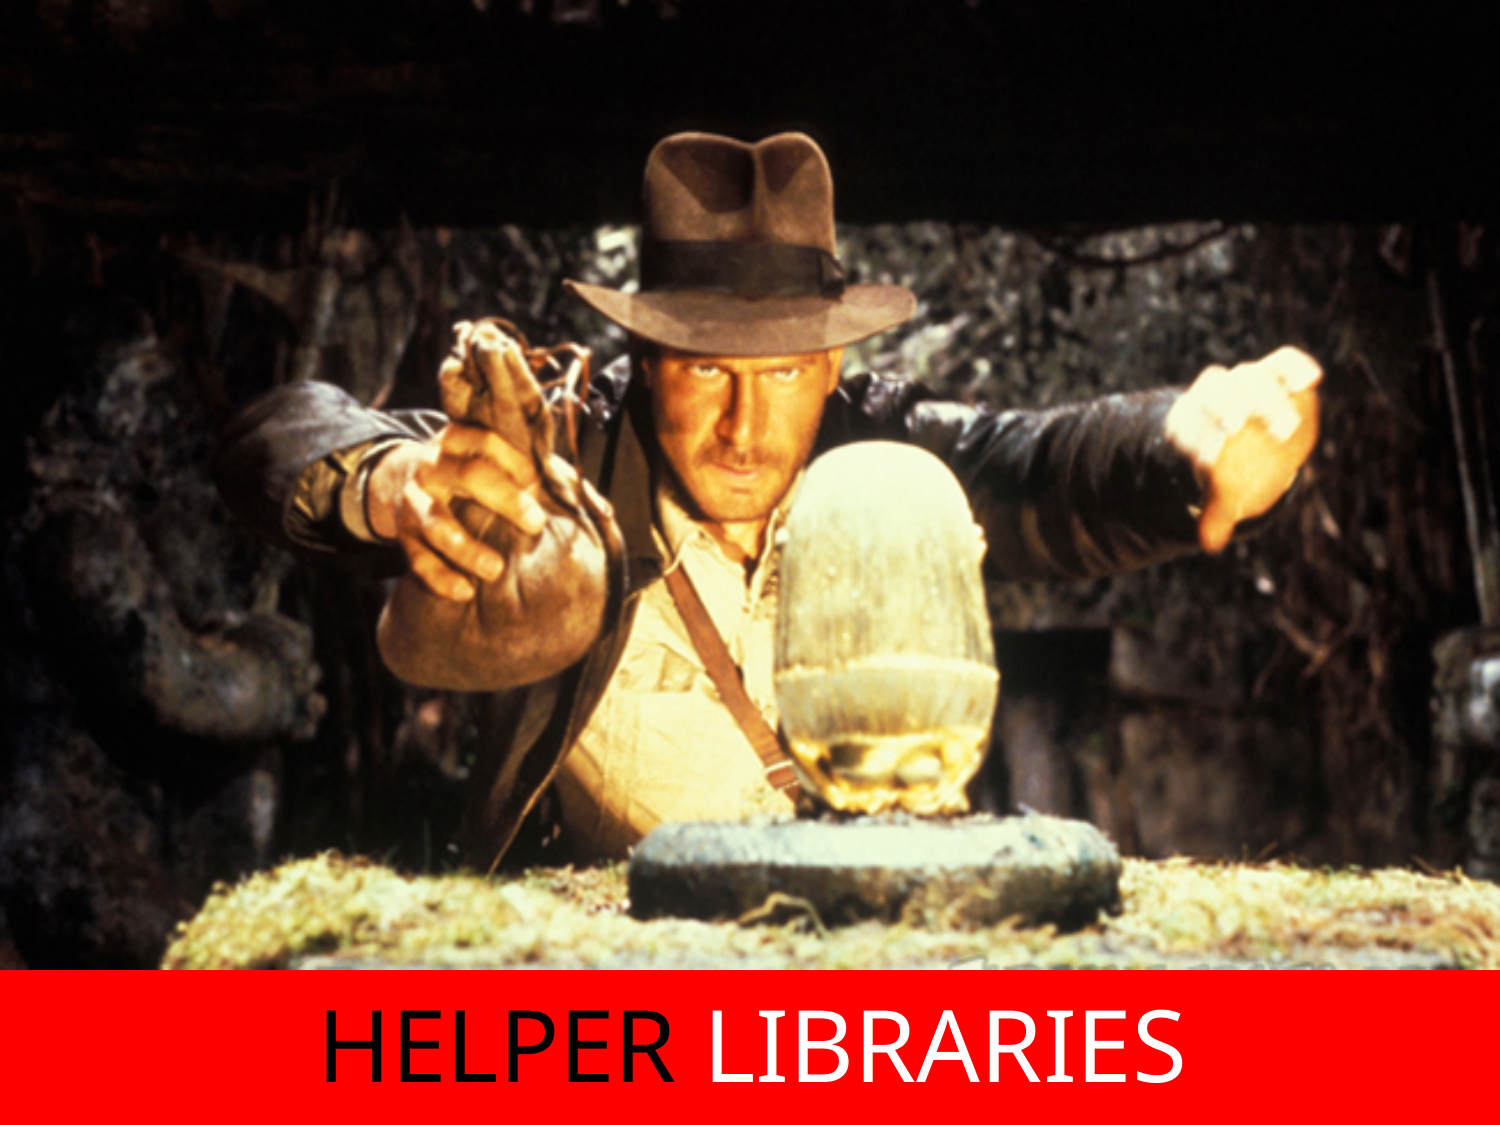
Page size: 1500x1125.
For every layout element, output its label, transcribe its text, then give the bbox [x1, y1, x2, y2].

picture [0, 0, 1500, 970]
list HELPER LIBRARIES [28, 974, 1478, 1111]
